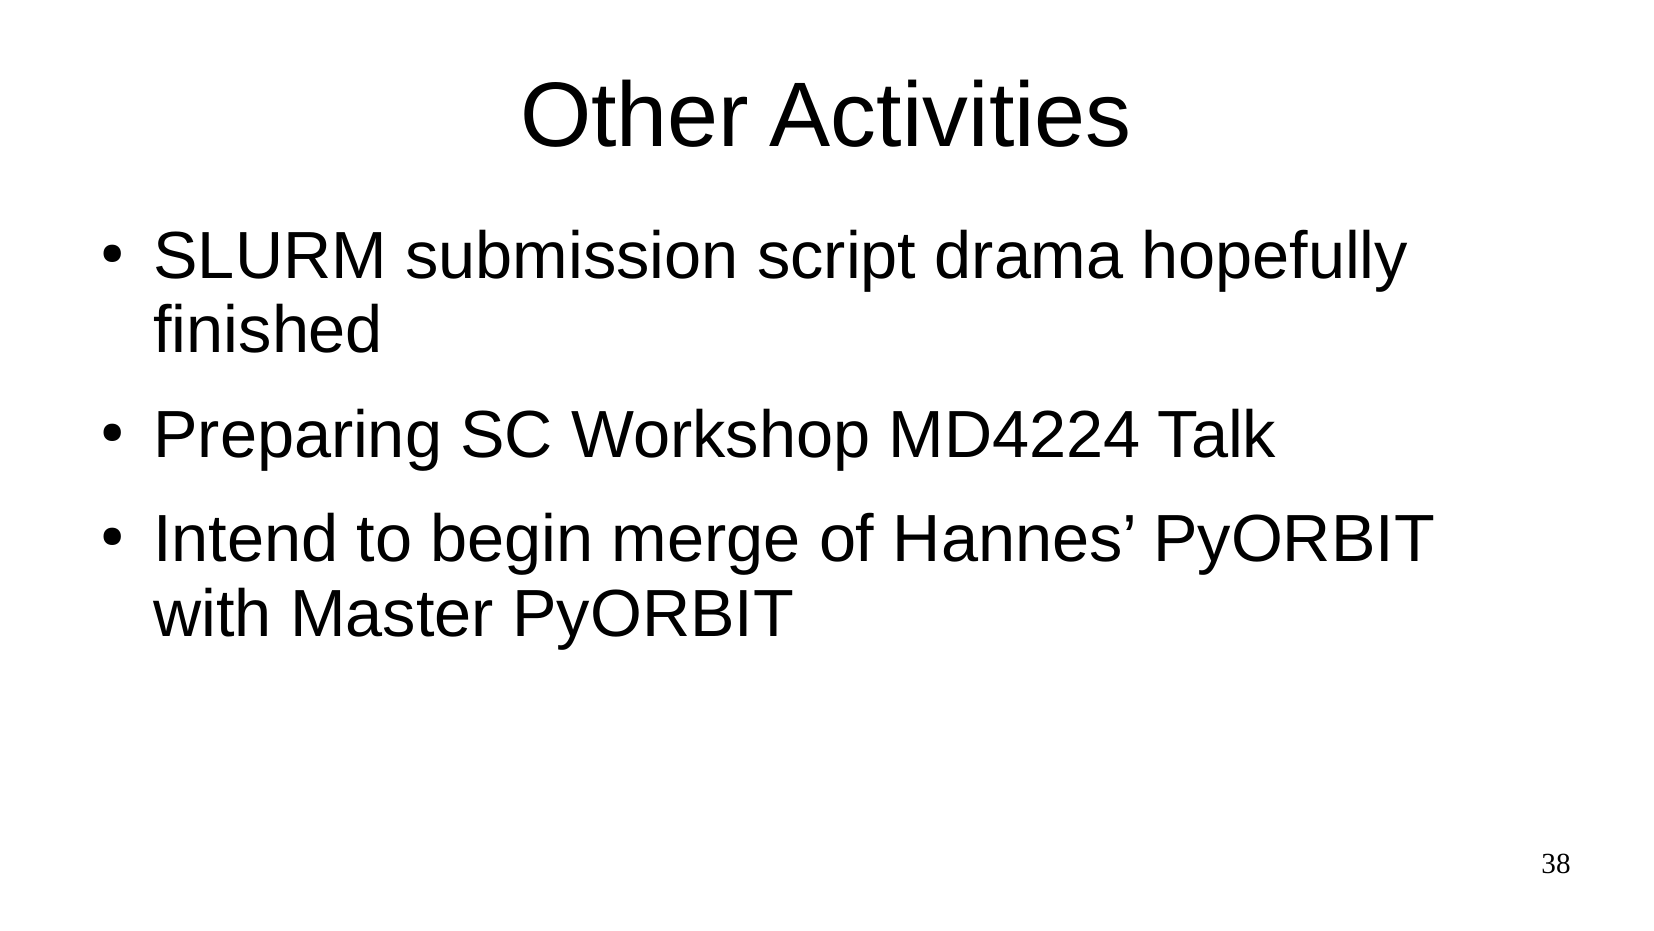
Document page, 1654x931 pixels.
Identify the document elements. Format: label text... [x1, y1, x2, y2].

list SLURM submission script drama hopefully finished Preparing SC Workshop MD4224 Talk Intend to begin merge of Hannes’ PyORBIT with Master PyORBIT [82, 217, 1571, 758]
title Other Activities [82, 37, 1571, 193]
